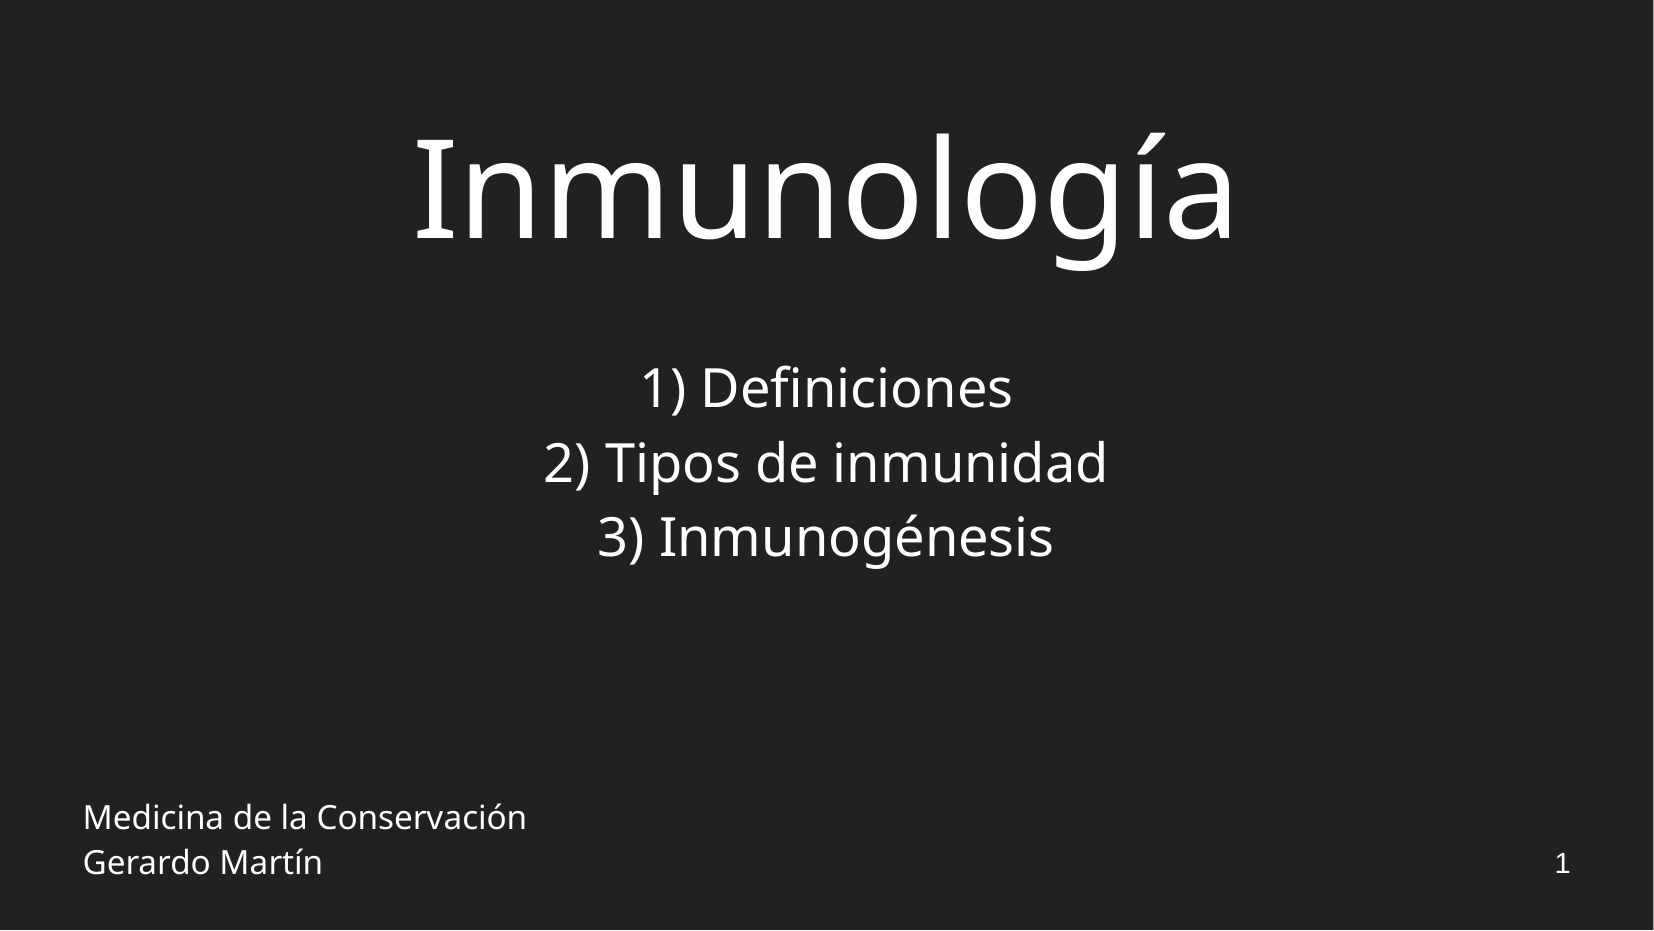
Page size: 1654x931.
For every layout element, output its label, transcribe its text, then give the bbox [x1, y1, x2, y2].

subtitle Definiciones Tipos de inmunidad Inmunogénesis Medicina de la Conservación Gerardo Martín [82, 347, 1571, 887]
title Inmunología [82, 103, 1571, 269]
